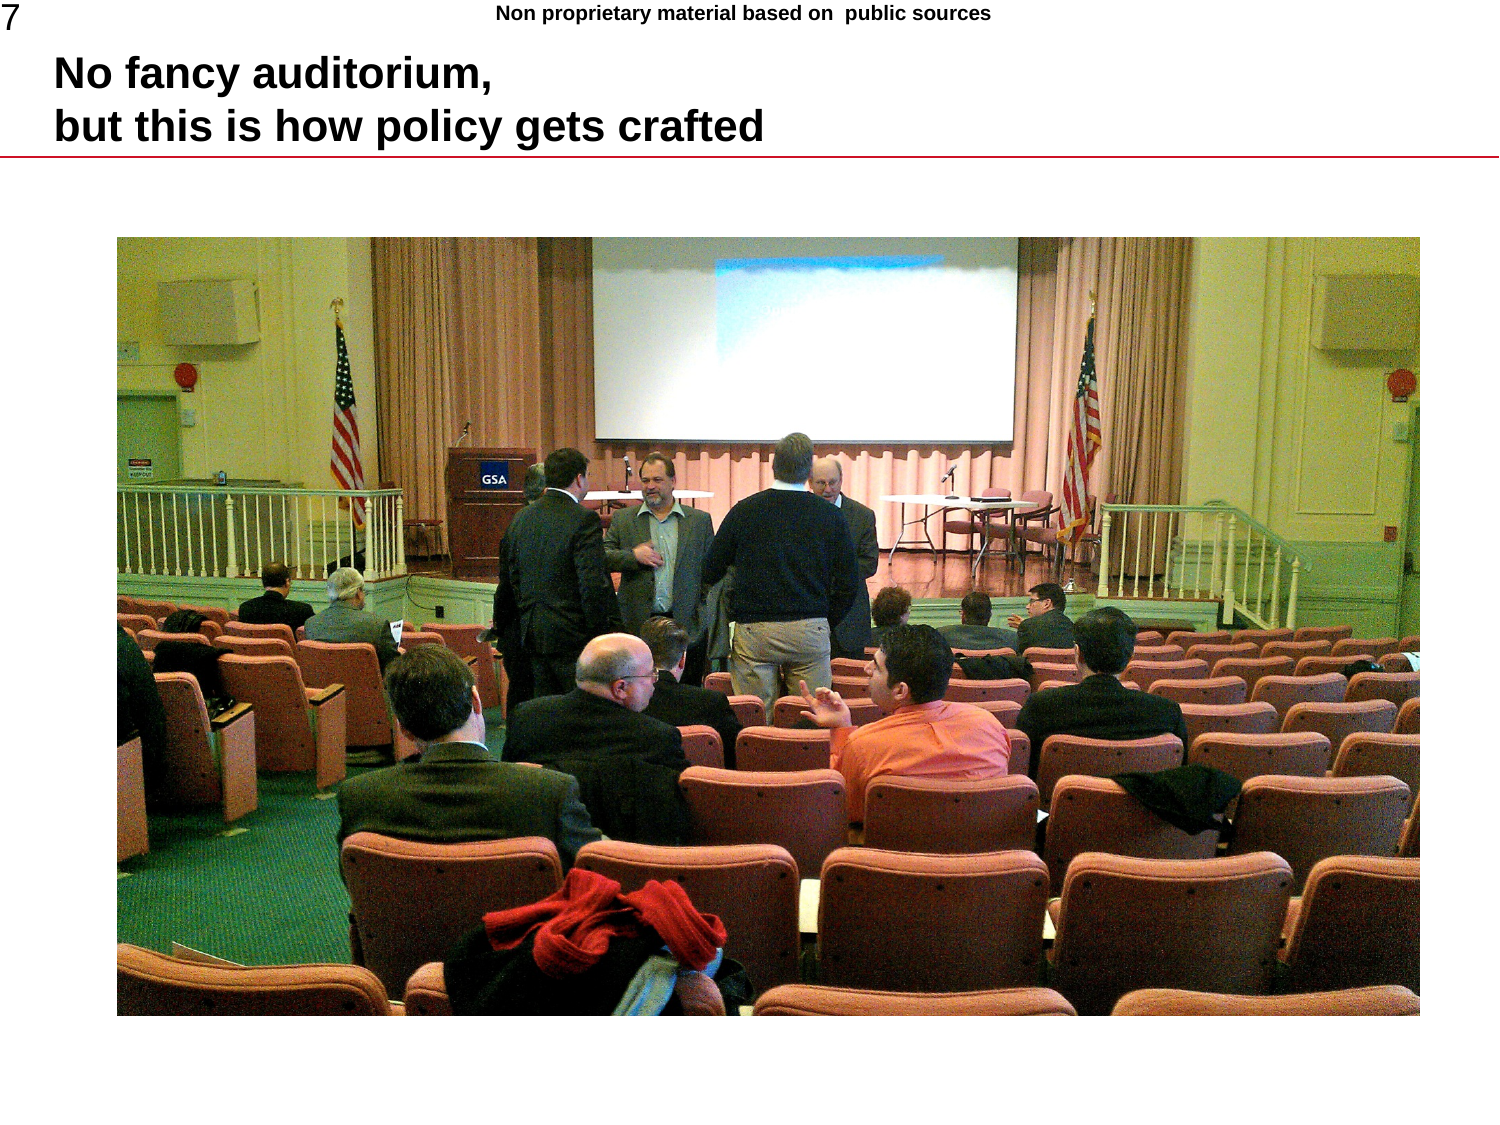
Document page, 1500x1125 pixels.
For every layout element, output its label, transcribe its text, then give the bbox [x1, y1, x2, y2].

picture [117, 237, 1420, 1017]
title No fancy auditorium, but this is how policy gets crafted [38, 35, 1225, 158]
